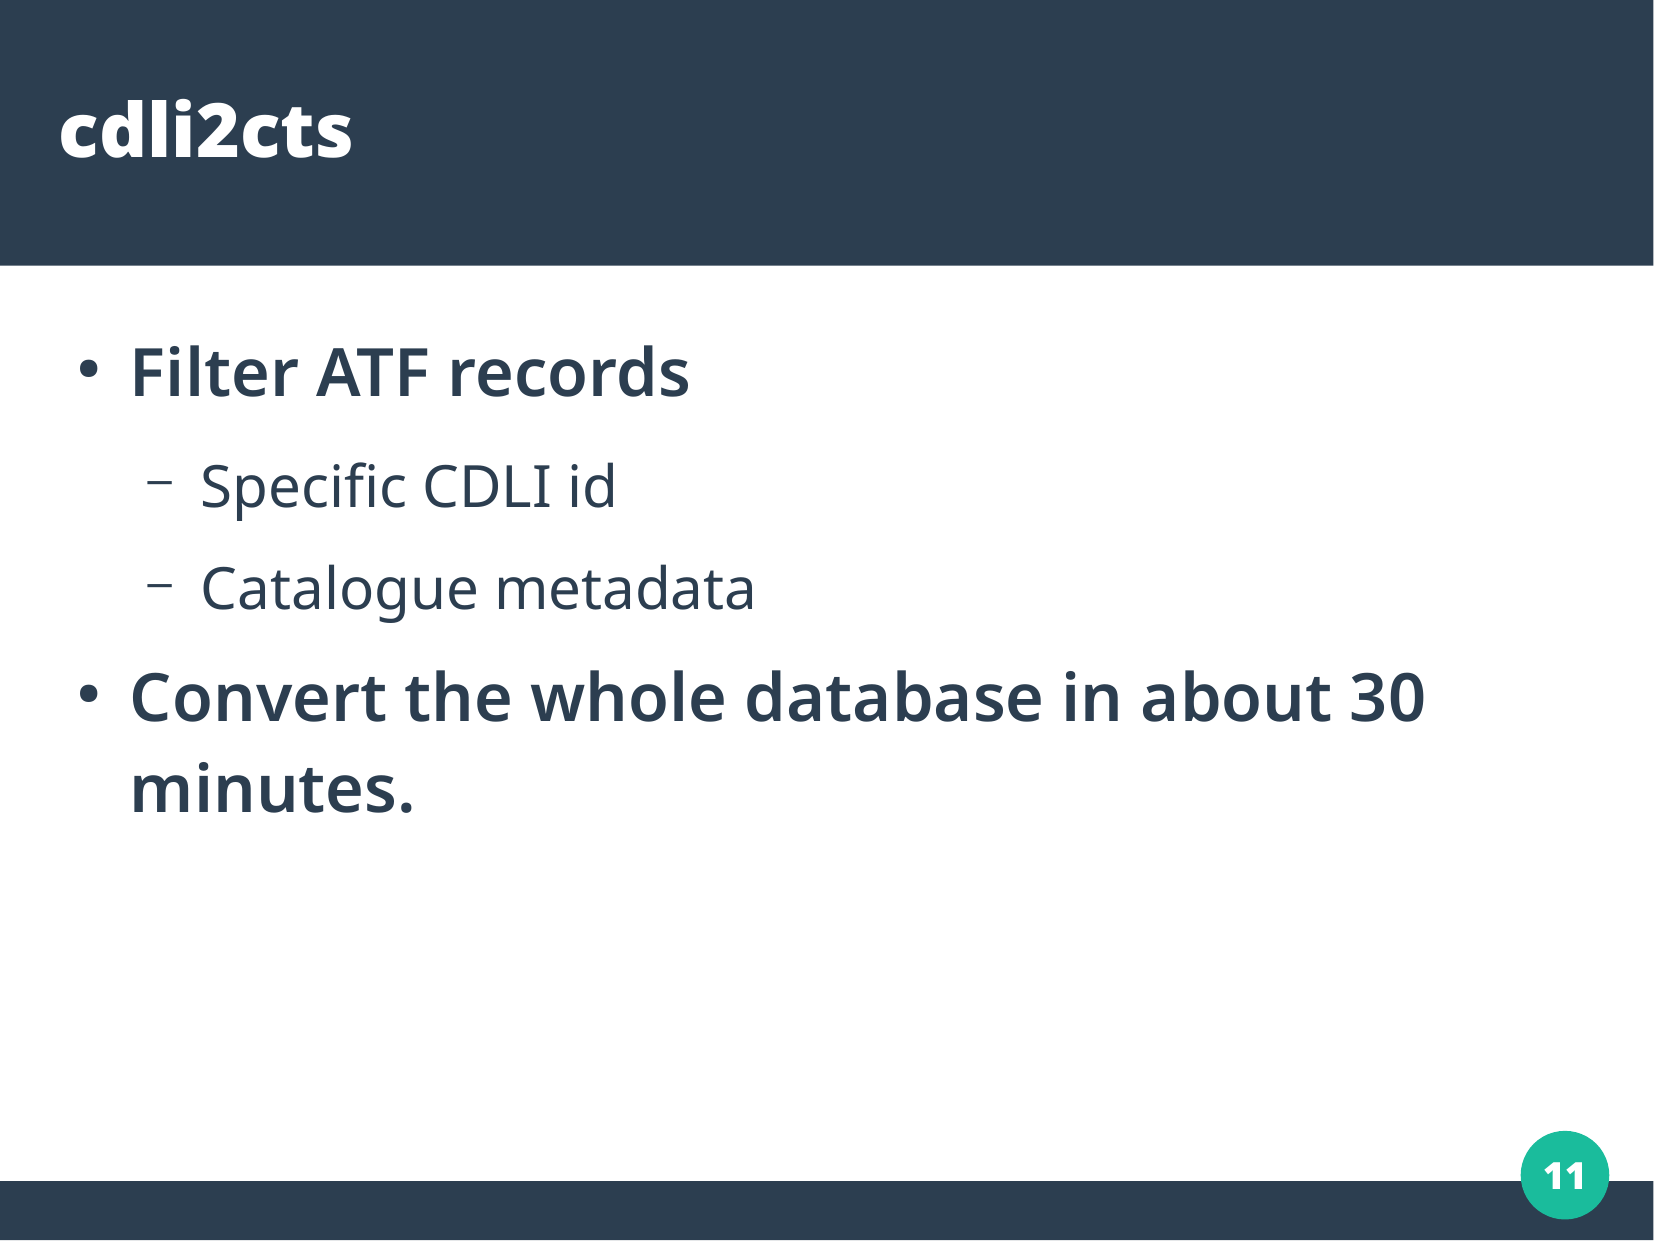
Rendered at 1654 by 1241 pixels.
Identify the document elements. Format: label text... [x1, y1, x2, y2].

title cdli2cts [59, 49, 1595, 207]
list Filter ATF records Specific CDLI id Catalogue metadata Convert the whole database in about 30 minutes. [59, 324, 1595, 1152]
